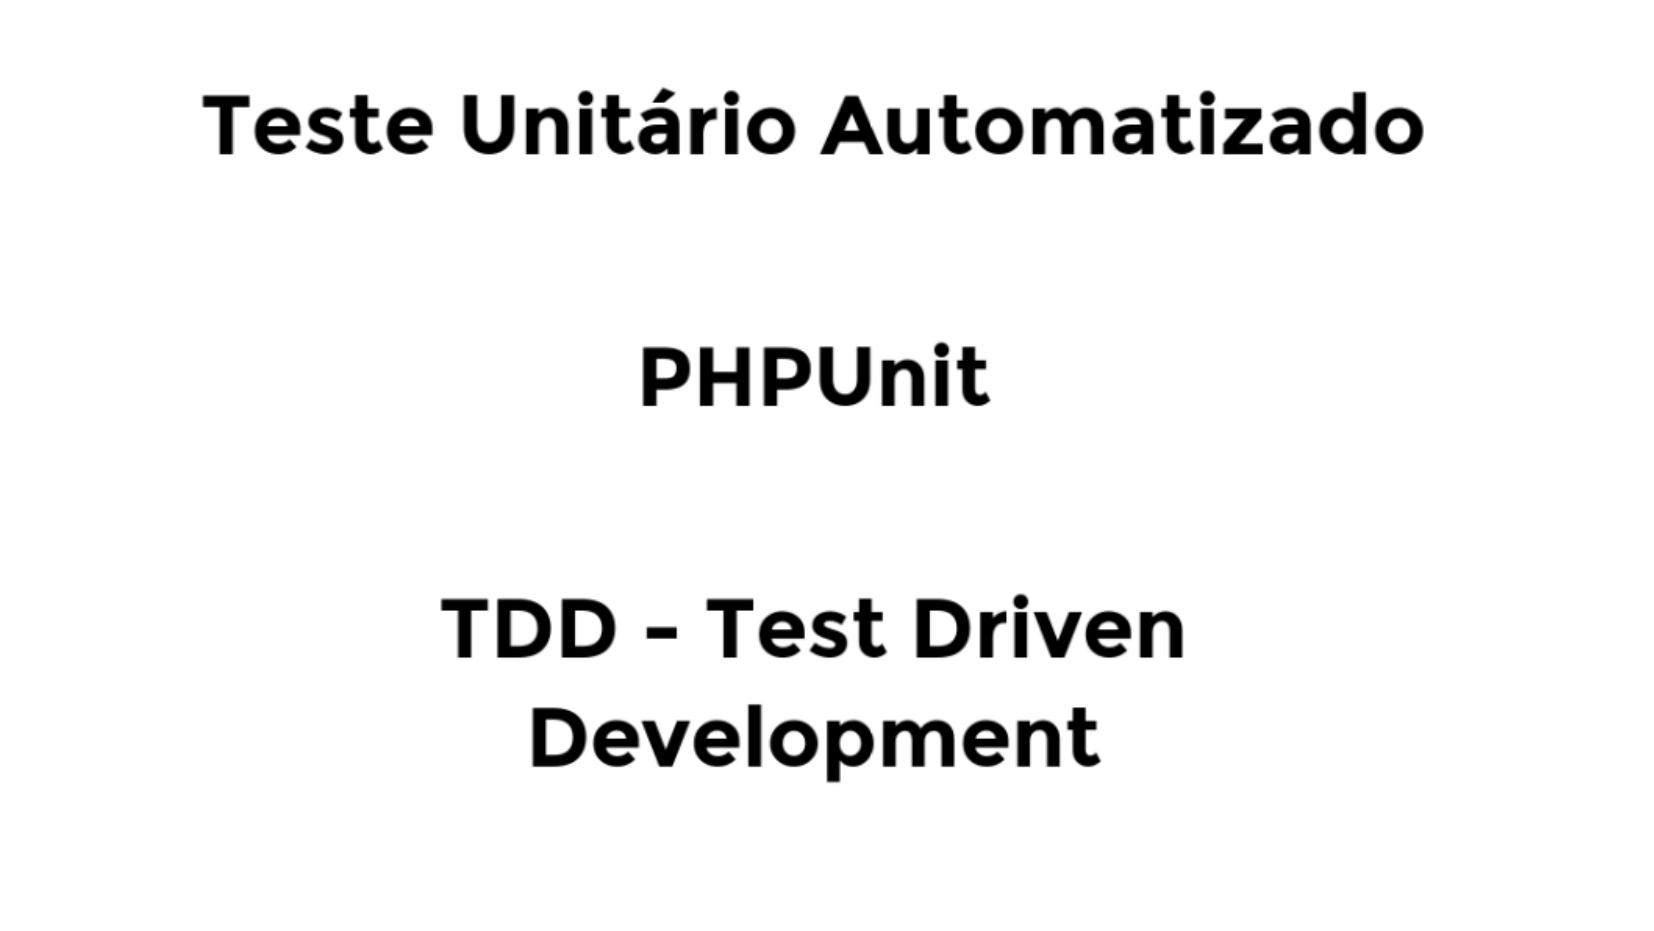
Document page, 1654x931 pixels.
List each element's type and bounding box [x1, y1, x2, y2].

picture [144, 28, 1513, 900]
